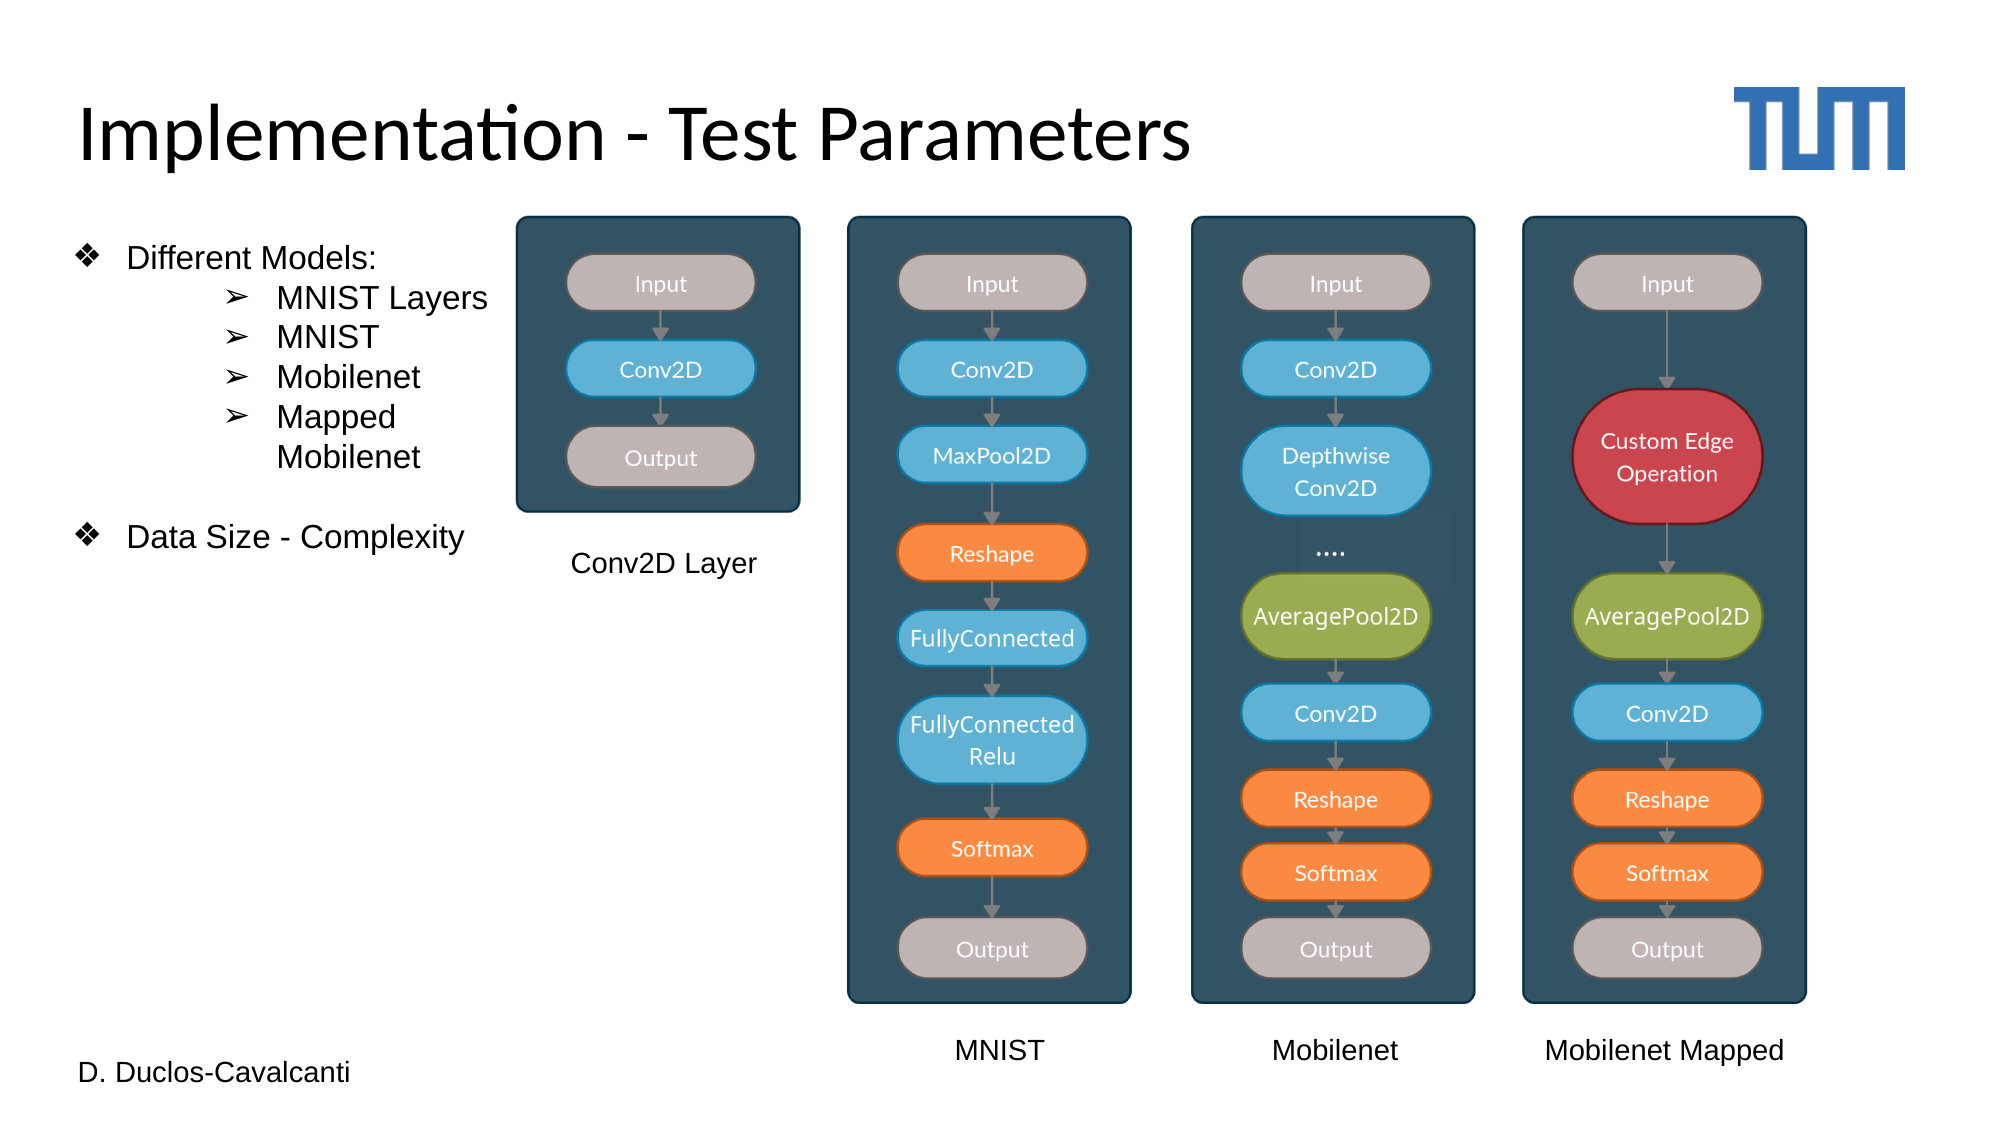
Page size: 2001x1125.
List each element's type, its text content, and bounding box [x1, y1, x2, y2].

text_box Mobilenet Mapped [1521, 1016, 1808, 1082]
text_box MNIST [889, 1016, 1111, 1082]
text_box Conv2D Layer [555, 529, 777, 595]
text_box Different Models: MNIST Layers MNIST Mobilenet Mapped Mobilenet Data Size - Complexity [36, 220, 492, 606]
picture [492, 192, 1830, 1028]
text_box D. Duclos-Cavalcanti [62, 1038, 383, 1104]
picture [1734, 87, 1905, 170]
text_box Mobilenet [1224, 1016, 1446, 1082]
text_box Implementation - Test Parameters [62, 64, 1698, 192]
